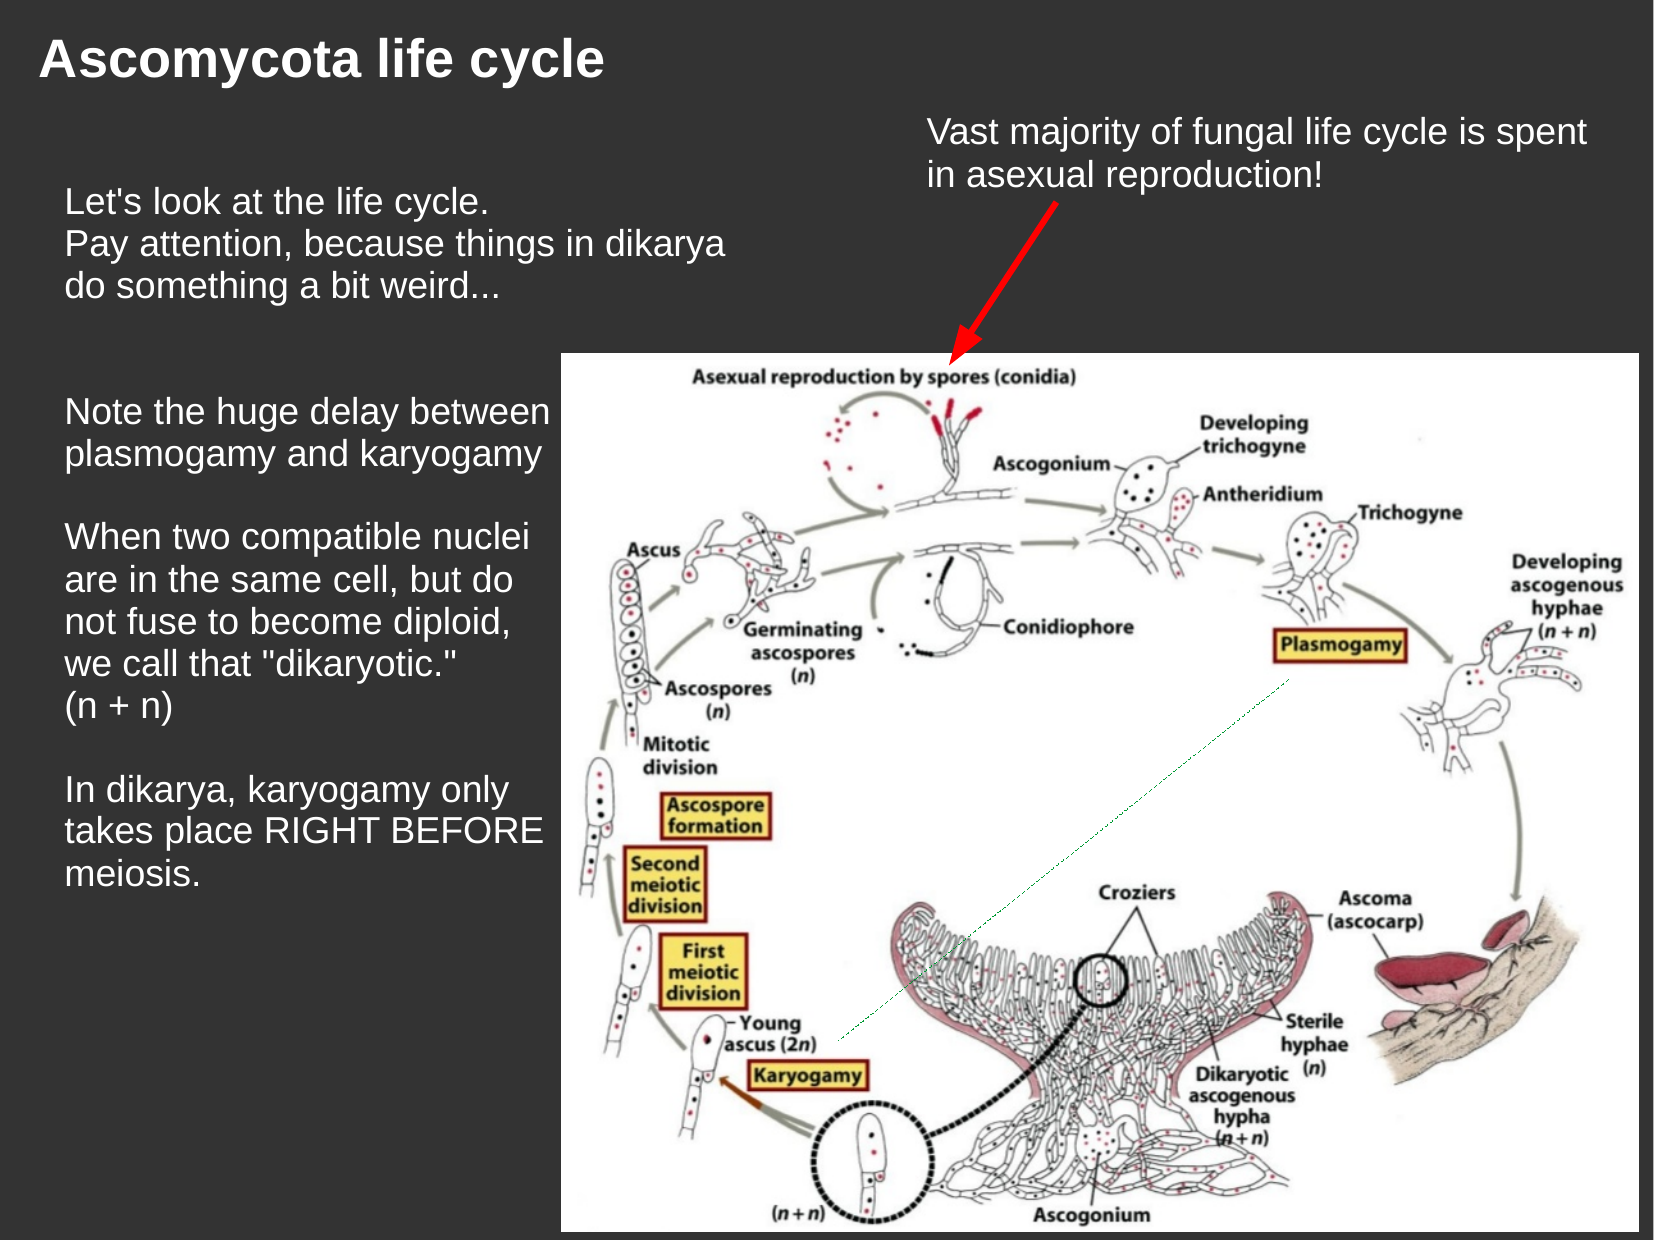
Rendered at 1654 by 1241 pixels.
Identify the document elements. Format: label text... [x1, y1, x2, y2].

picture [561, 353, 1639, 1232]
text_box Vast majority of fungal life cycle is spent in asexual reproduction! [911, 103, 1622, 203]
text_box Ascomycota life cycle [24, 21, 1114, 97]
text_box Let's look at the life cycle. Pay attention, because things in dikarya do something a bit weird... Note the huge delay between plasmogamy and karyogamy When two compatible nuclei are in the same cell, but do not fuse to become diploid, we call that "dikaryotic." (n + n) In dikarya, karyogamy only takes place RIGHT BEFORE meiosis. [49, 172, 744, 902]
